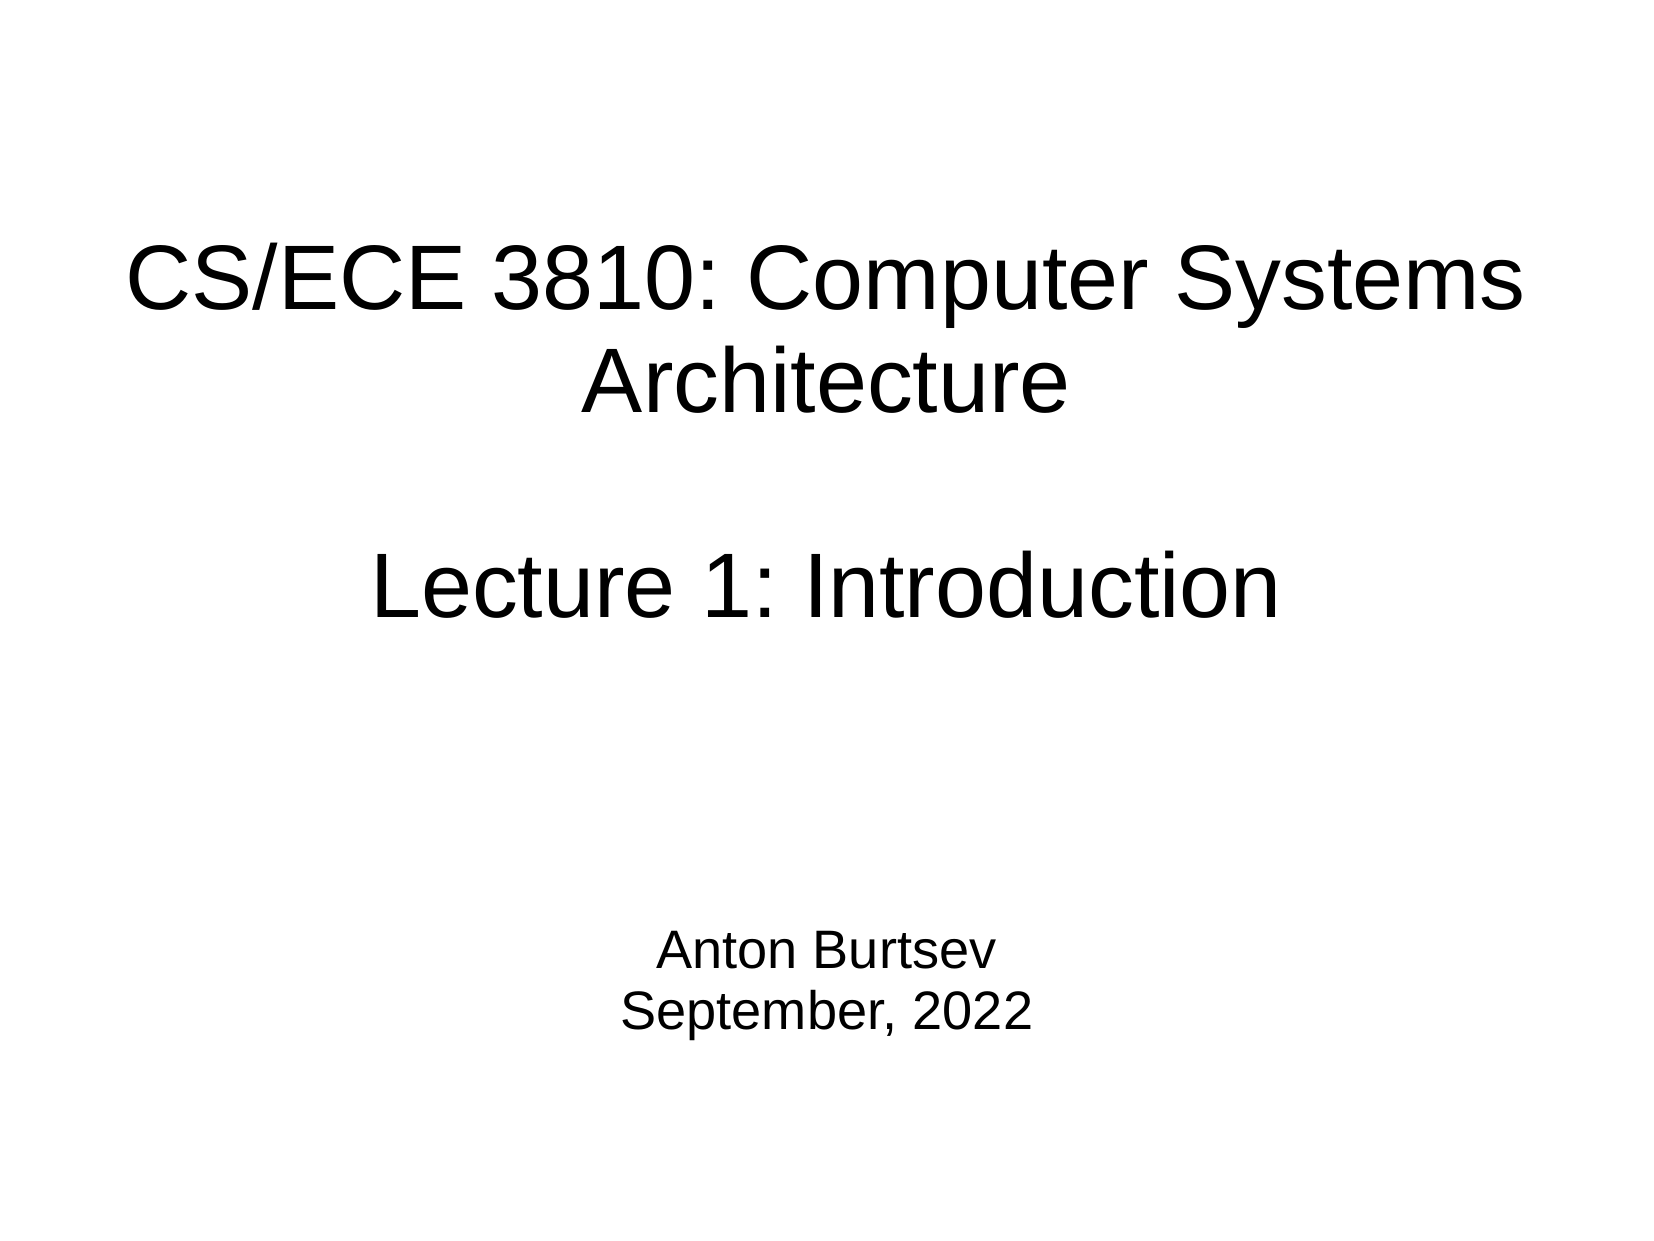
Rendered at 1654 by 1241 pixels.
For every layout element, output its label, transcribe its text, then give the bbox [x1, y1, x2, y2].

title CS/ECE 3810: Computer Systems Architecture Lecture 1: Introduction [82, 113, 1571, 637]
subtitle Anton Burtsev September, 2022 [82, 637, 1571, 1109]
